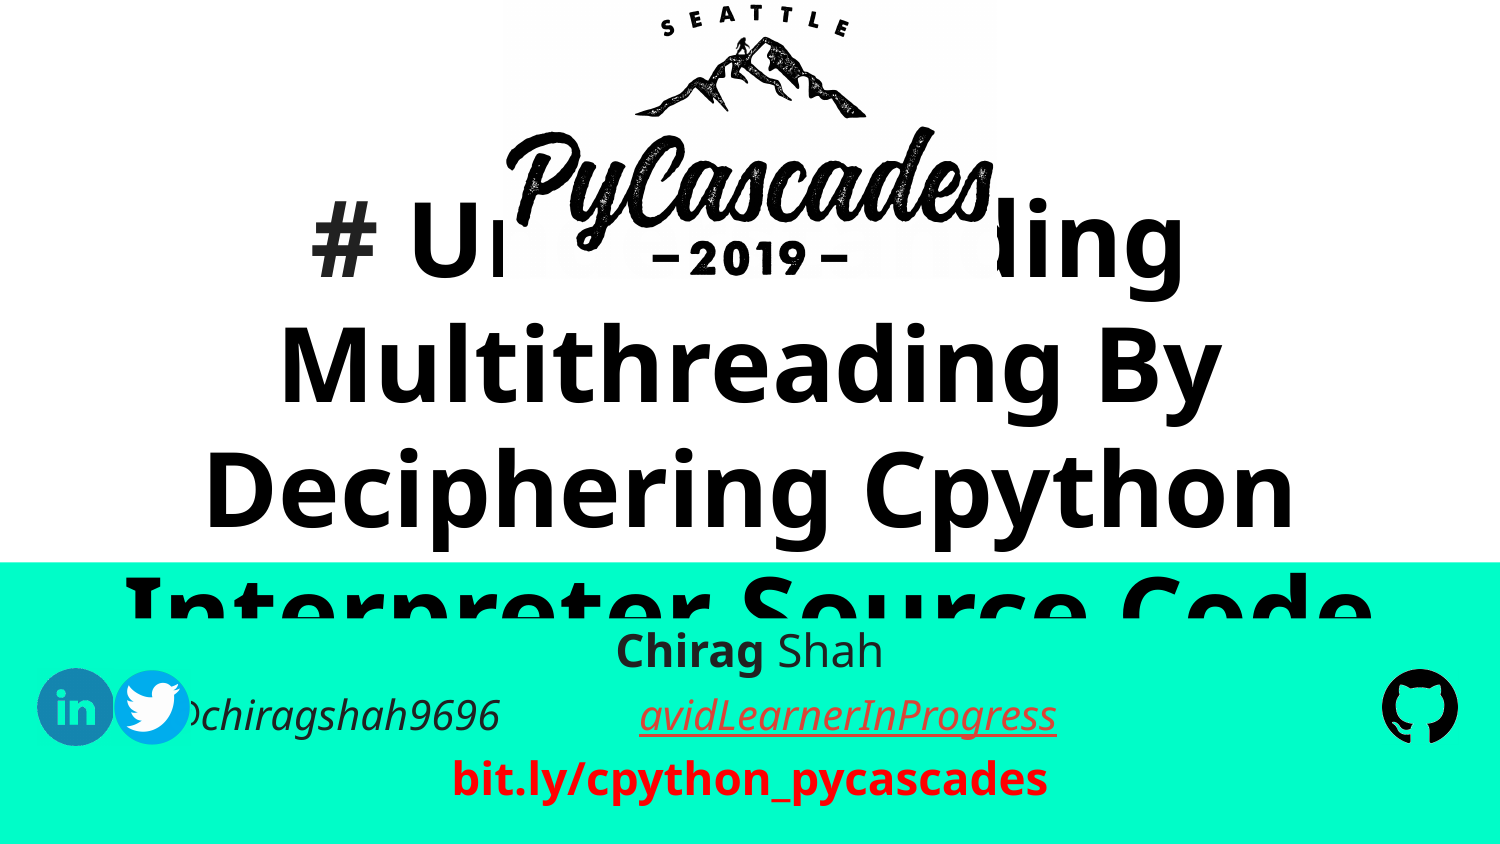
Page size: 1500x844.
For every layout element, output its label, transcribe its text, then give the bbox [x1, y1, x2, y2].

subtitle Chirag Shah @chiragshah9696 avidLearnerInProgress bit.ly/cpython_pycascades [51, 618, 1449, 735]
picture [503, 0, 997, 279]
title # Understanding Multithreading By Deciphering Cpython Interpreter Source Code [51, 137, 1449, 579]
picture [1382, 669, 1459, 746]
picture [37, 668, 191, 747]
